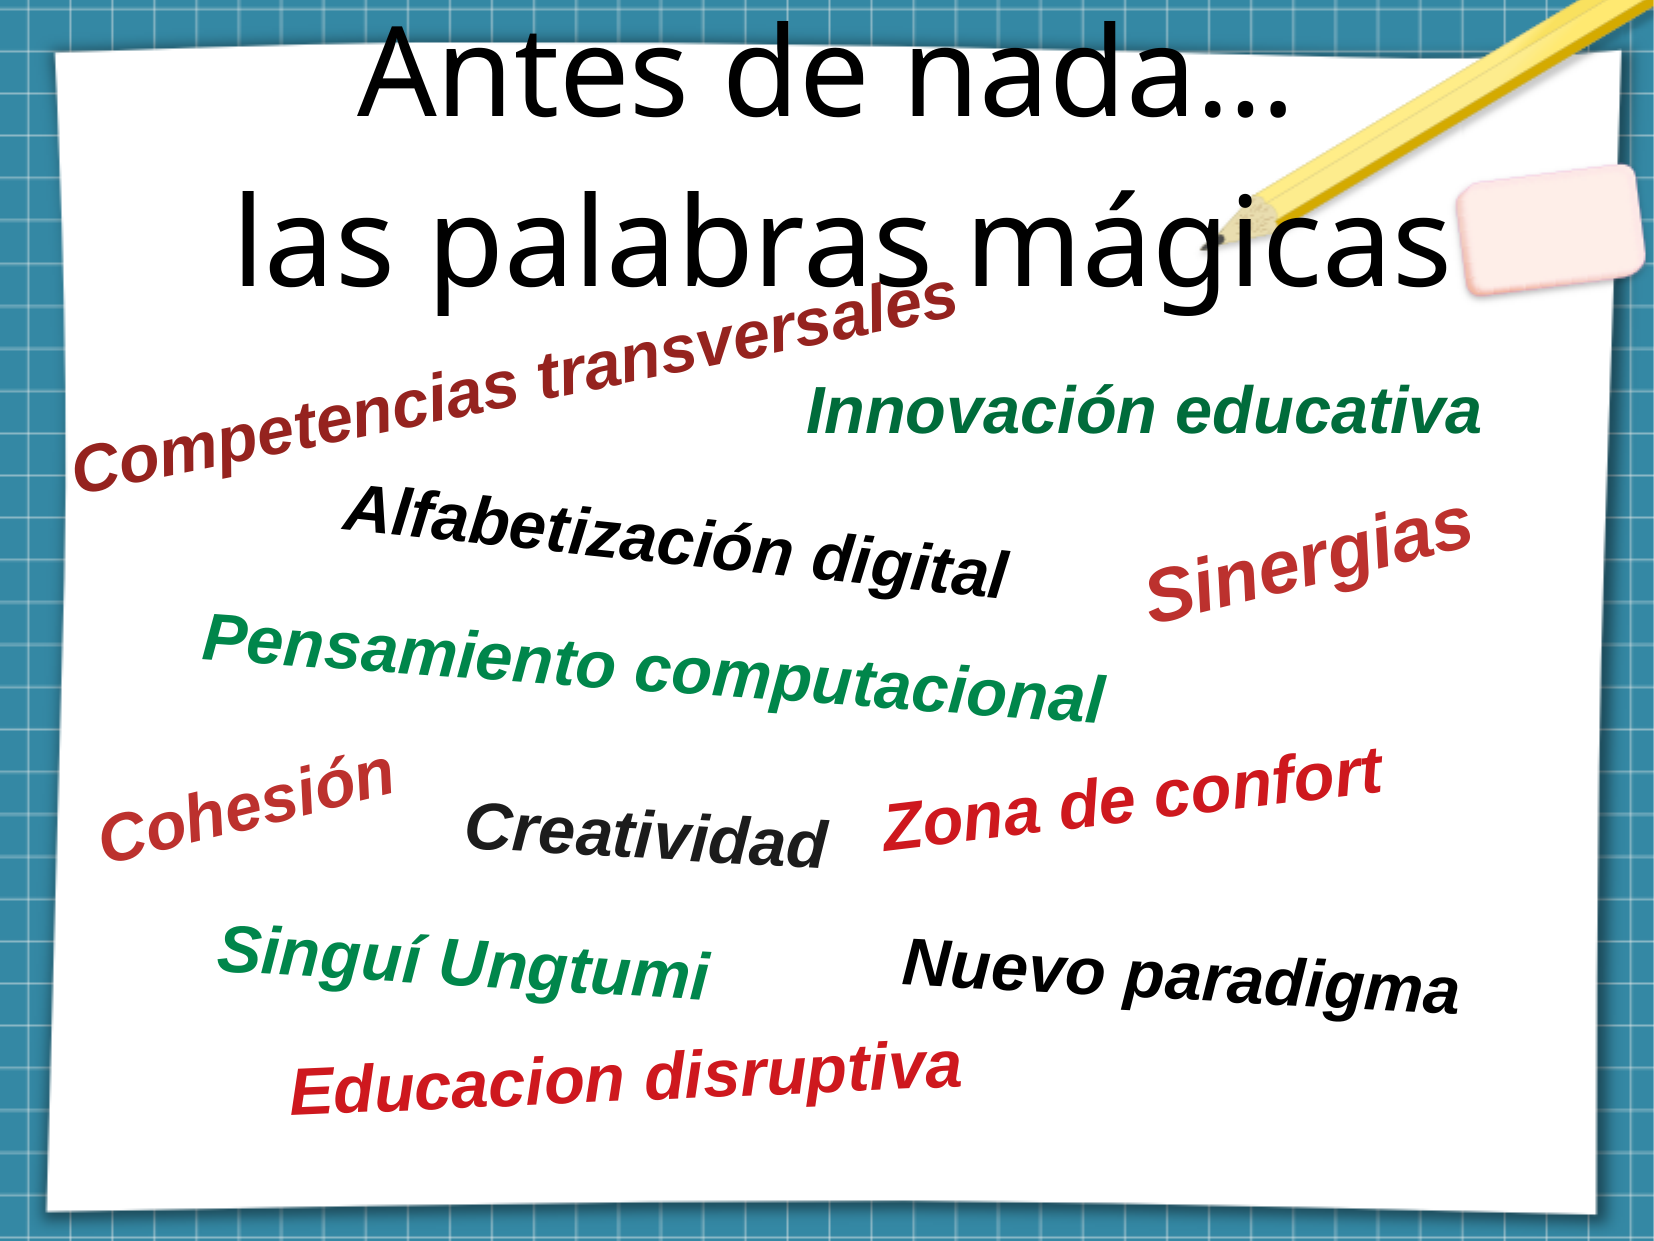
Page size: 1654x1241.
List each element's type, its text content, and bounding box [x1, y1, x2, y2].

text_box Zona de confort [862, 713, 1470, 863]
title Antes de nada… las palabras mágicas [82, 27, 1571, 279]
text_box Innovación educativa [791, 366, 1548, 444]
text_box Creatividad [448, 779, 859, 881]
picture [0, 0, 1654, 1241]
text_box Pensamiento computacional [185, 590, 1158, 738]
list Competencias transversales [0, 248, 1004, 543]
text_box Nuevo paradigma [886, 916, 1586, 1032]
text_box Sinergias [1118, 461, 1518, 639]
text_box Educacion disruptiva [272, 1014, 1035, 1139]
text_box Cohesión [73, 708, 470, 879]
text_box Singuí Ungtumi [201, 902, 747, 1013]
text_box Alfabetización digital [326, 460, 1040, 613]
